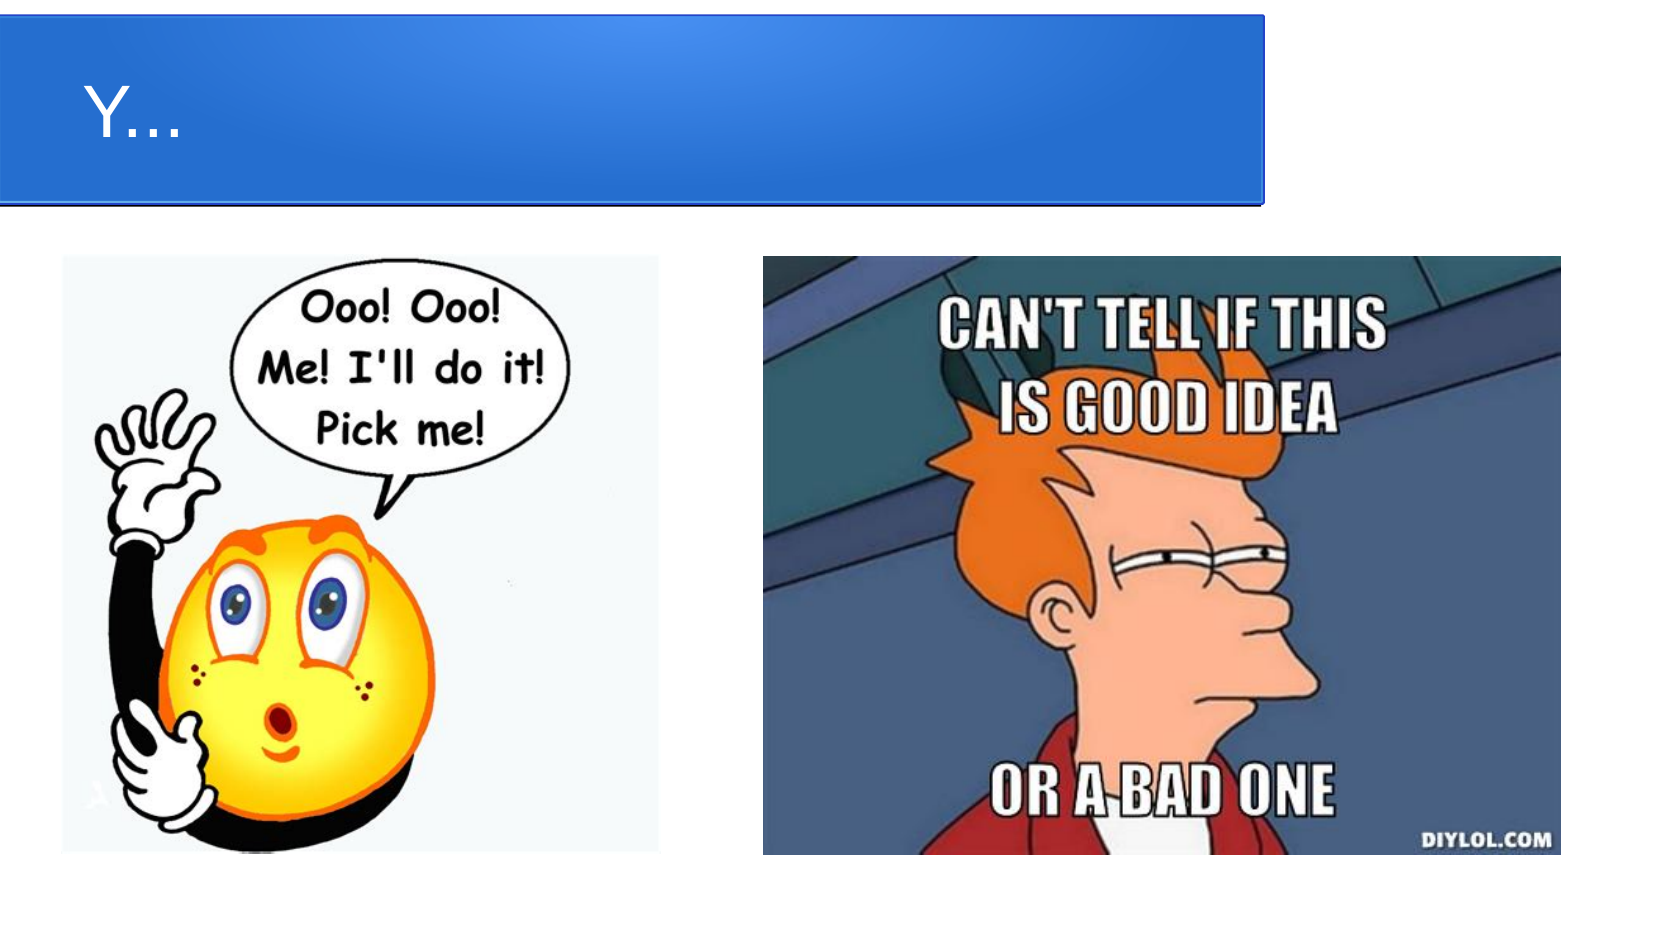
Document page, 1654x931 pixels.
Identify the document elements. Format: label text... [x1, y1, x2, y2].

title Y... [82, 35, 1235, 189]
picture [61, 254, 661, 854]
picture [763, 256, 1561, 856]
